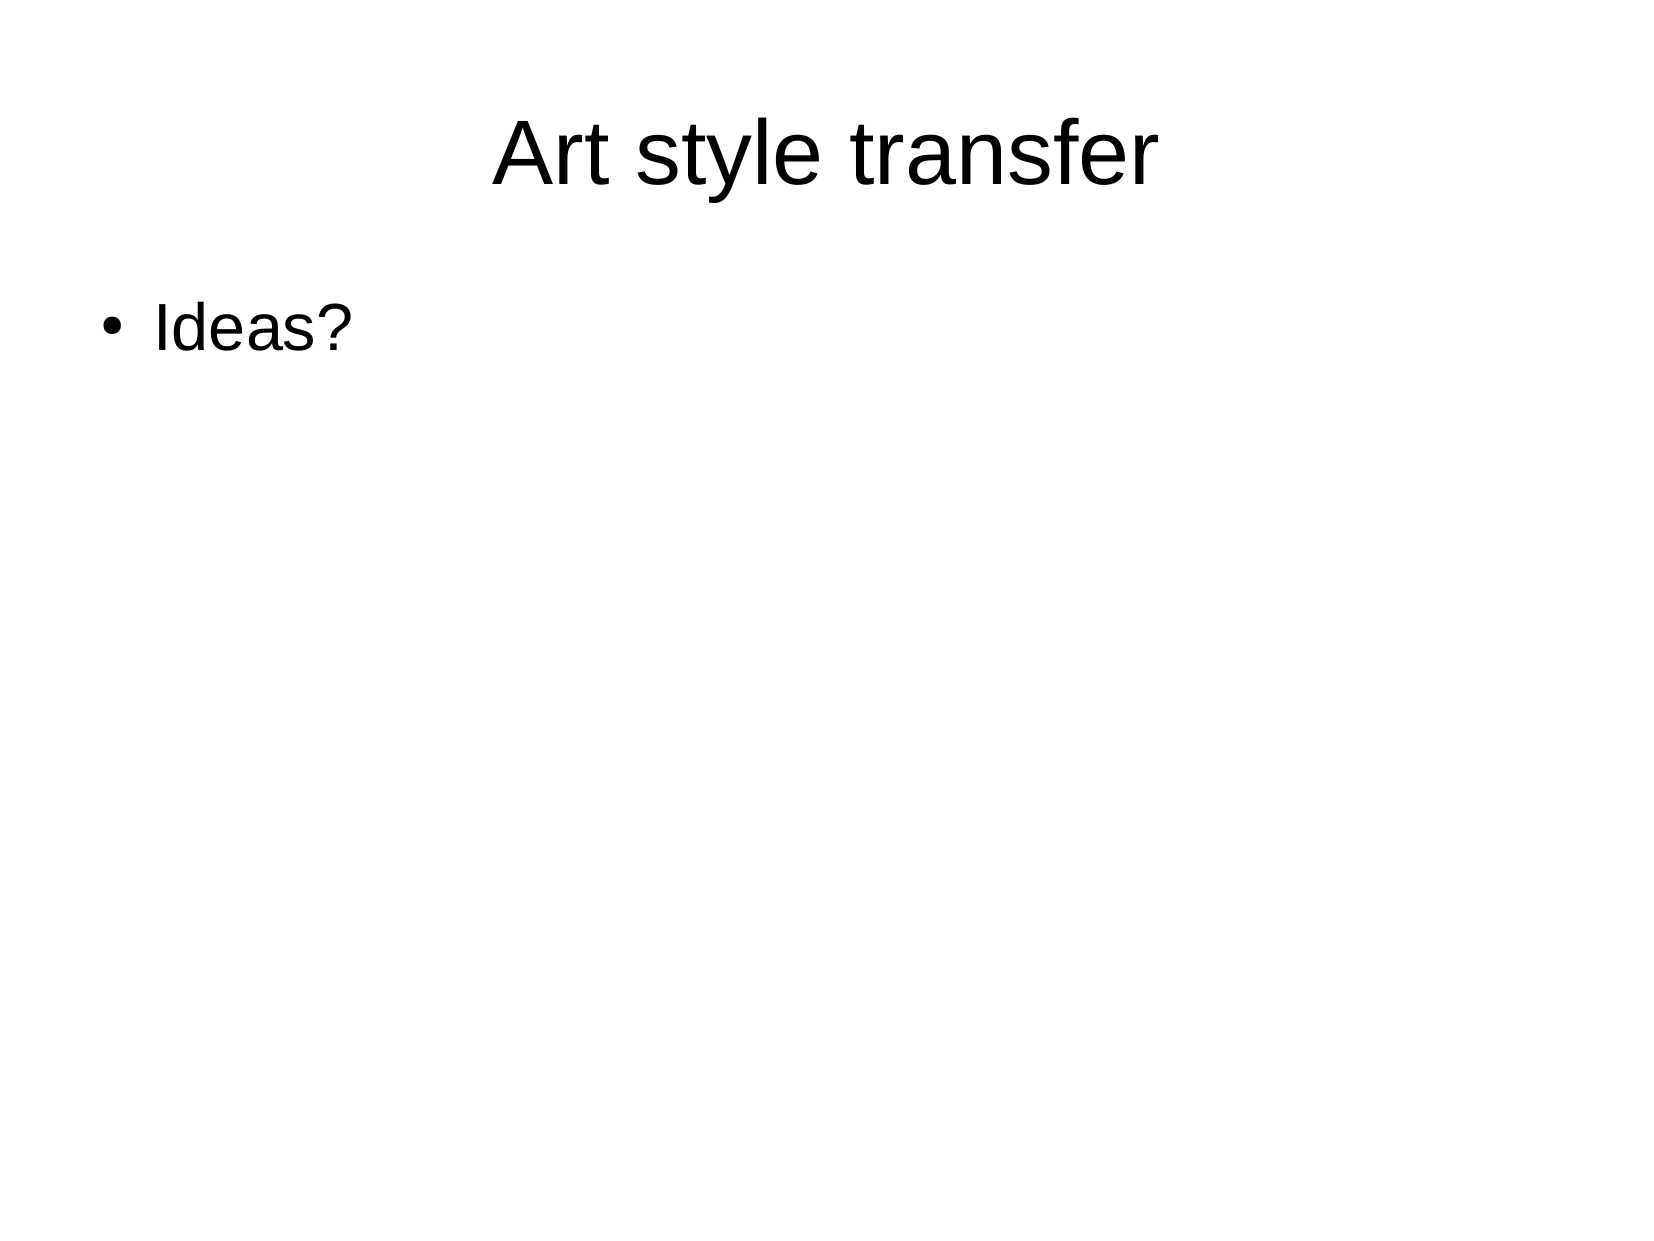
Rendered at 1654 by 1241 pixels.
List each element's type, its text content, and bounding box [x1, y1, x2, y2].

title Art style transfer [82, 49, 1571, 257]
list Ideas? [82, 290, 1571, 1010]
